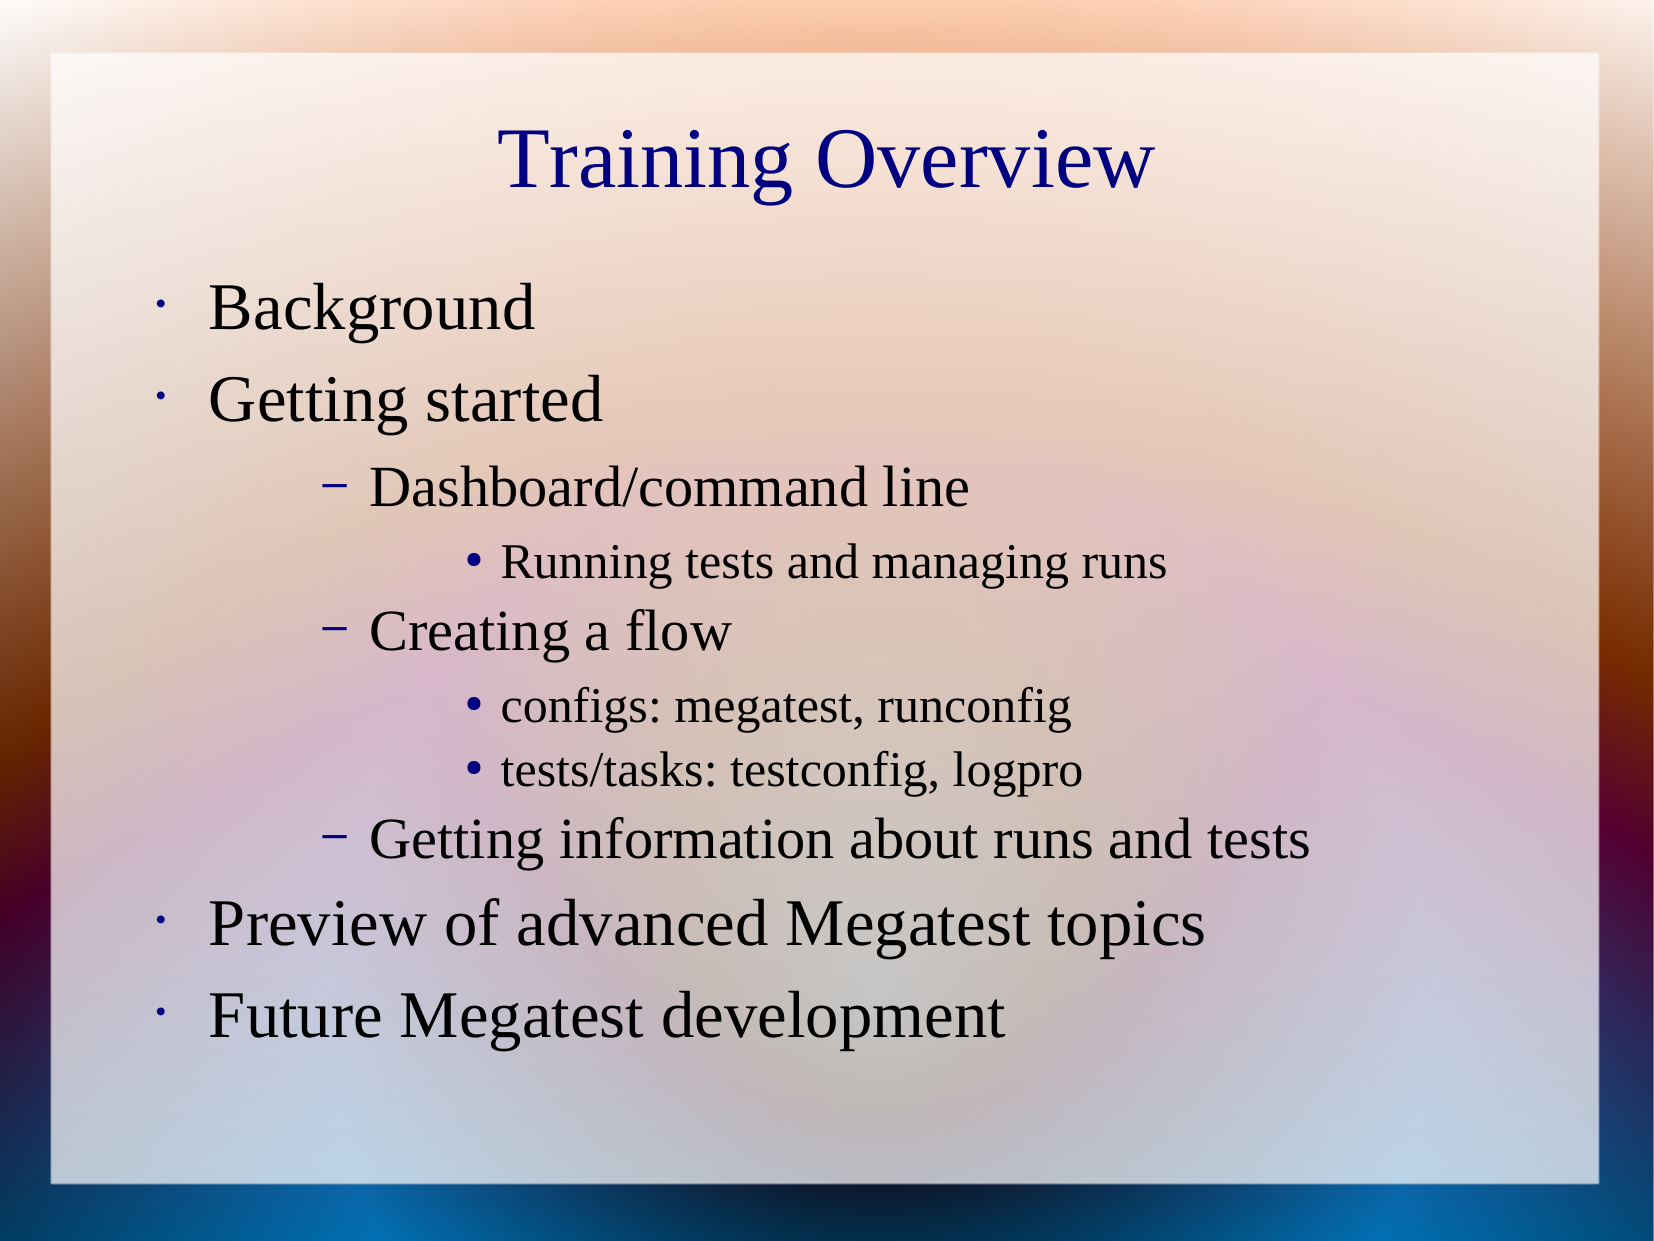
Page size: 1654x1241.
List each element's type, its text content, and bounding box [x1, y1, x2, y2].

picture [0, 0, 1654, 1241]
list Background Getting started Dashboard/command line Running tests and managing runs Creating a flow configs: megatest, runconfig tests/tasks: testconfig, logpro Getting information about runs and tests Preview of advanced Megatest topics Future Megatest development [138, 270, 1497, 1139]
title Training Overview [82, 55, 1571, 263]
